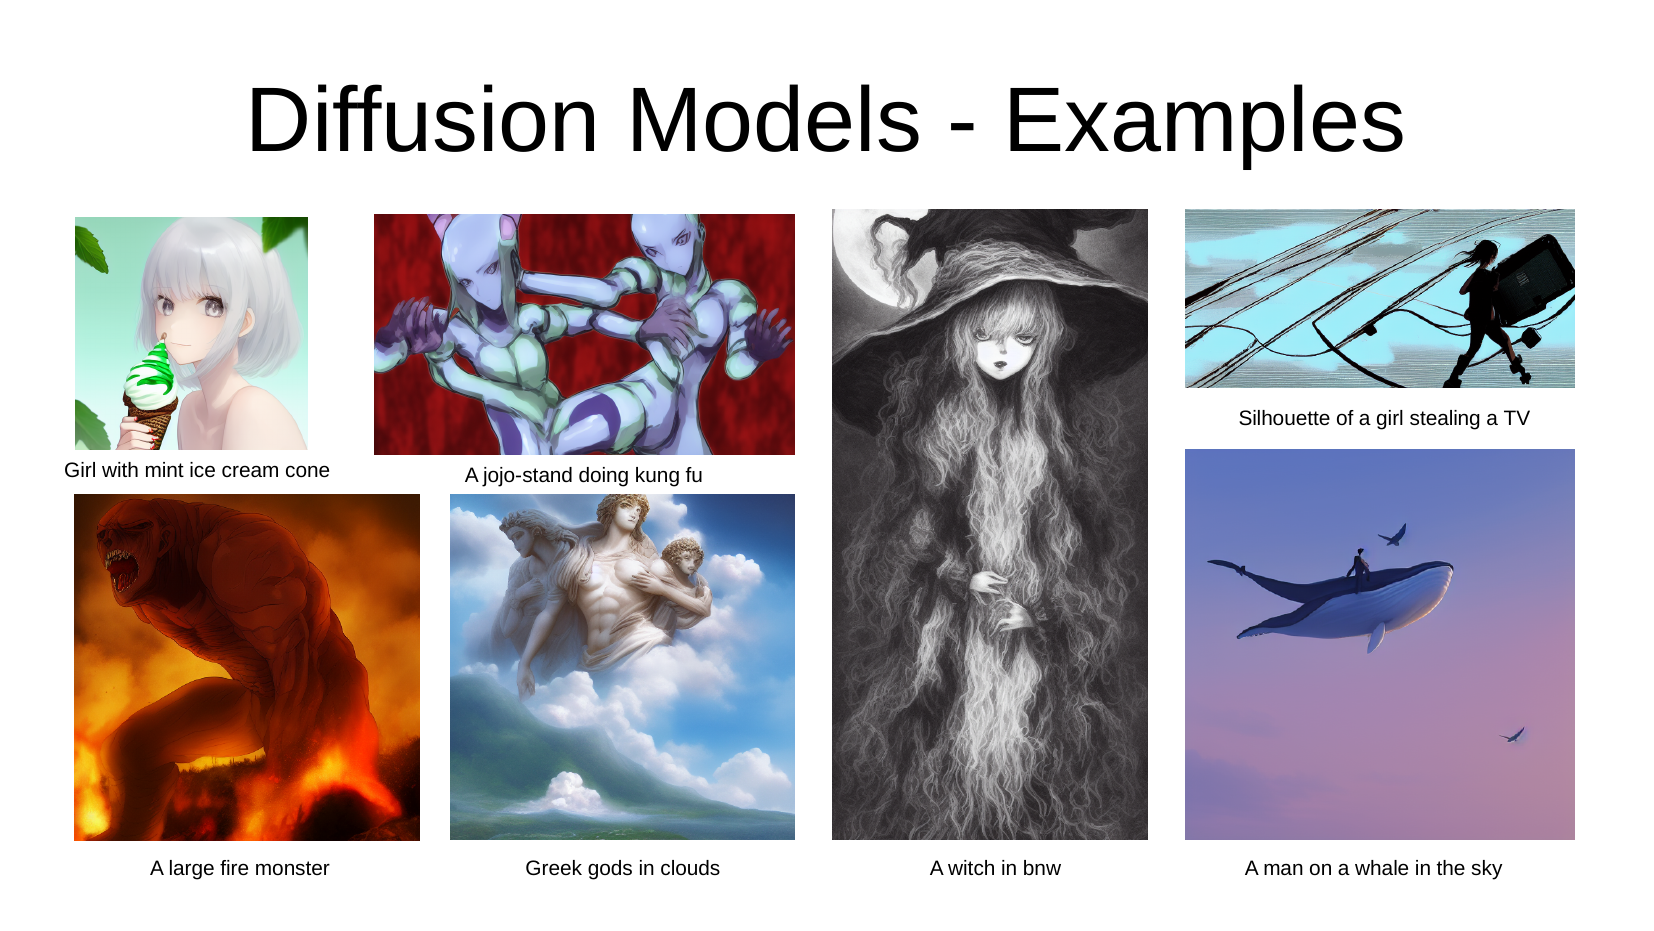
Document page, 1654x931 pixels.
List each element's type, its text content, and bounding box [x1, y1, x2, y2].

text_box Greek gods in clouds [510, 846, 761, 885]
text_box A man on a whale in the sky [1229, 846, 1539, 885]
title Diffusion Models - Examples [82, 37, 1571, 193]
text_box Girl with mint ice cream cone [49, 448, 354, 489]
text_box A large fire monster [135, 846, 395, 885]
picture [832, 209, 1148, 840]
picture [374, 214, 795, 455]
text_box A jojo-stand doing kung fu [450, 454, 732, 494]
picture [1185, 449, 1575, 840]
picture [450, 494, 795, 840]
text_box Silhouette of a girl stealing a TV [1223, 396, 1569, 435]
picture [74, 494, 420, 841]
picture [75, 217, 308, 448]
text_box A witch in bnw [915, 846, 1116, 885]
picture [1185, 209, 1575, 388]
